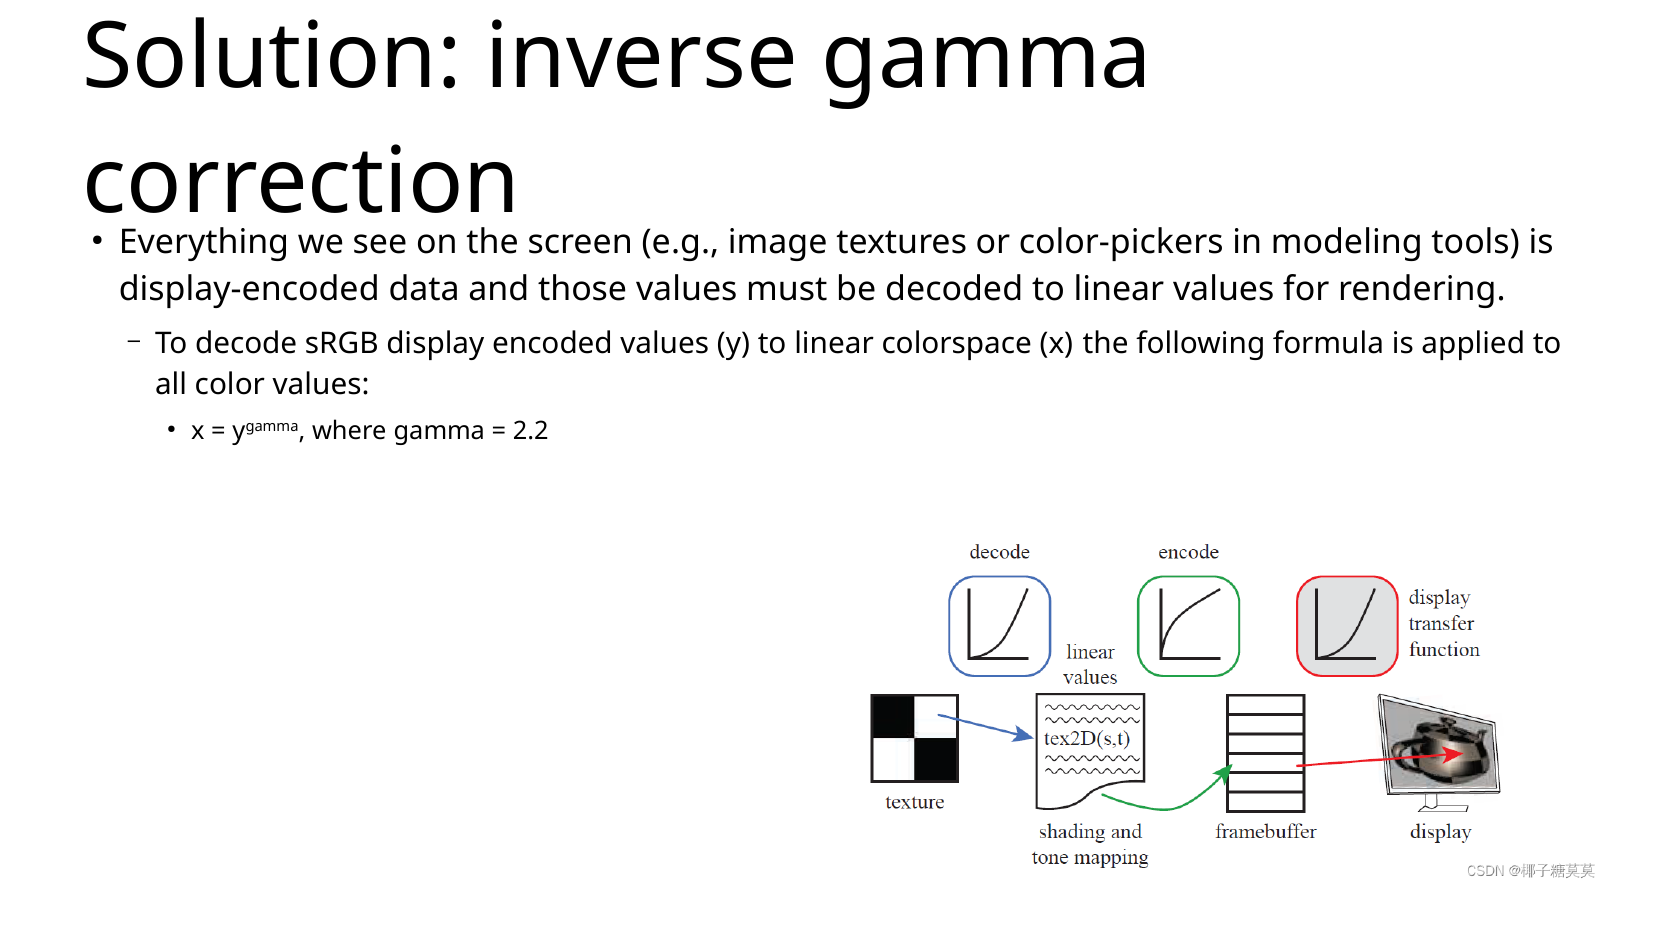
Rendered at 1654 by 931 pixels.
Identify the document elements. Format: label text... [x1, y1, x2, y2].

list Everything we see on the screen (e.g., image textures or color-pickers in modeling tools) is display-encoded data and those values must be decoded to linear values for rendering. To decode sRGB display encoded values (y) to linear colorspace (x) the following formula is applied to all color values: x = ygamma, where gamma = 2.2 [82, 217, 1571, 496]
picture [795, 509, 1606, 885]
title Solution: inverse gamma correction [82, 37, 1571, 193]
